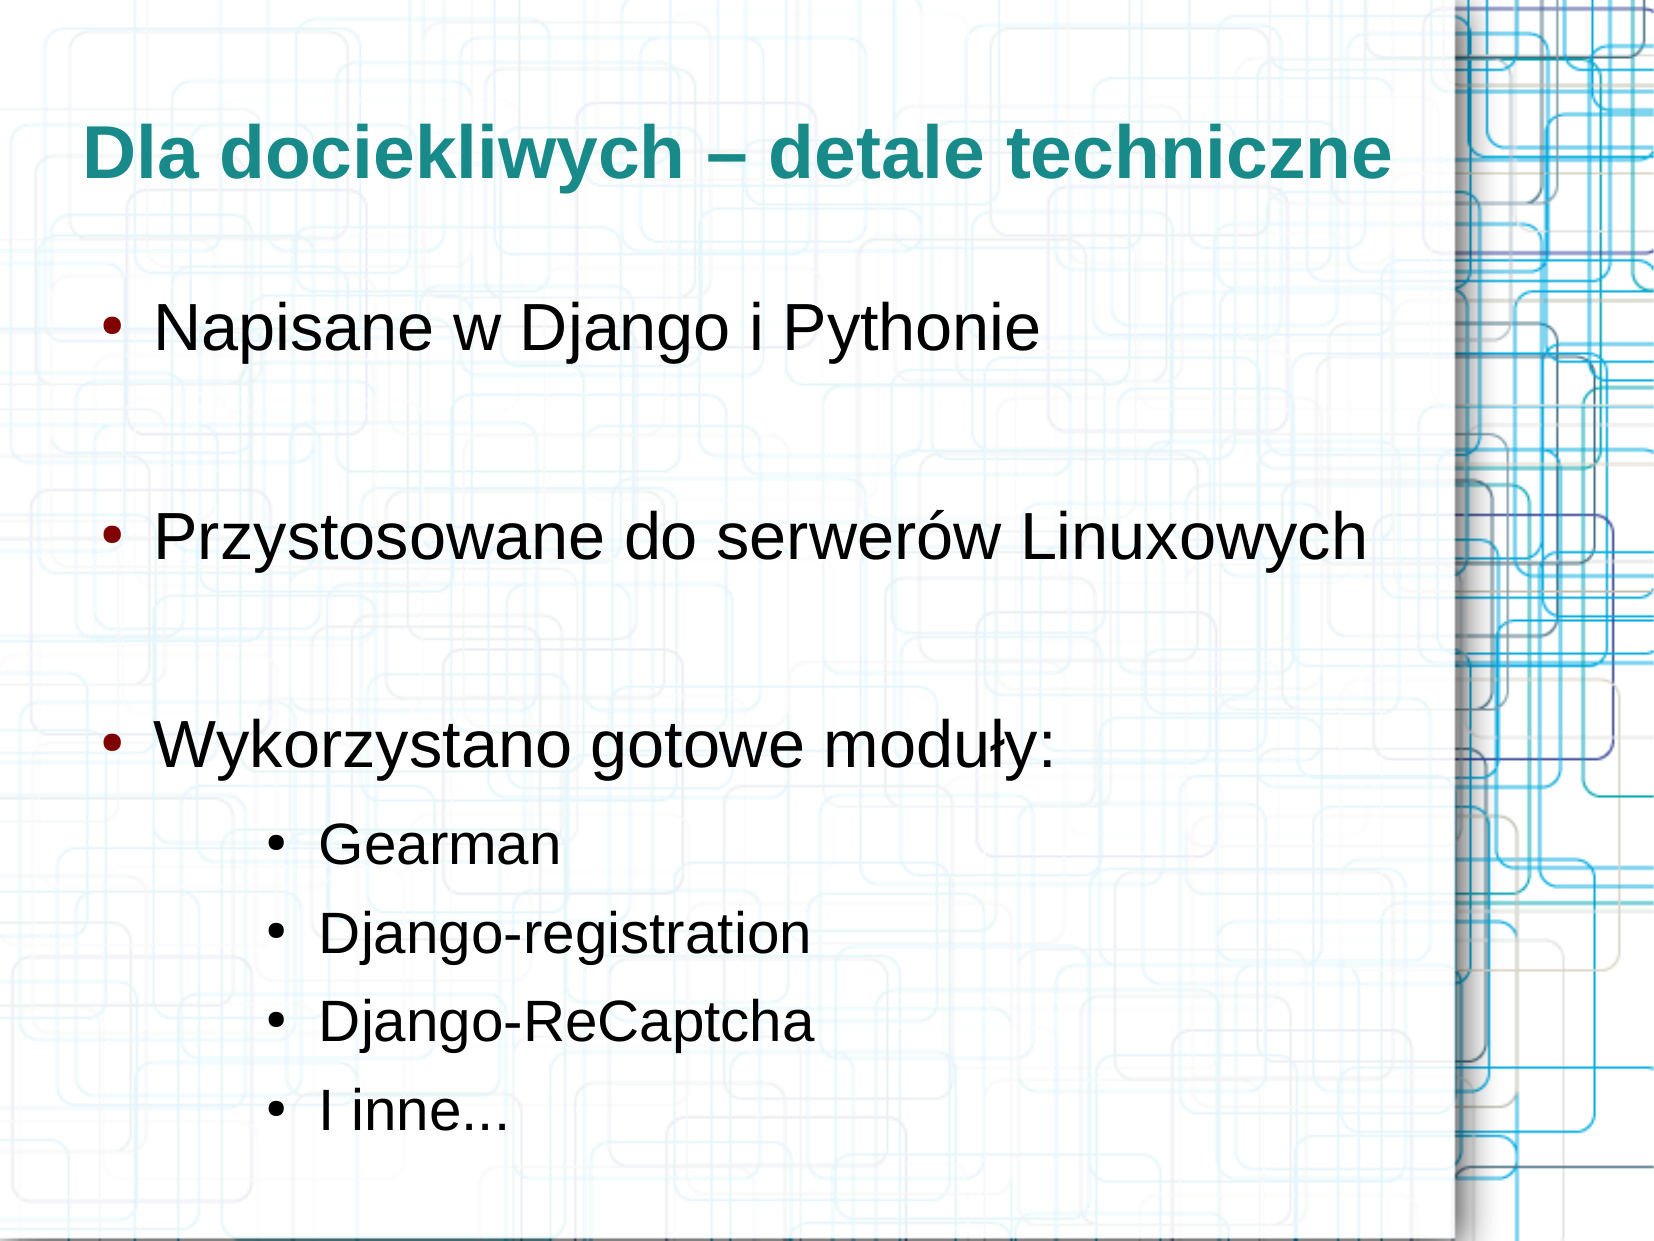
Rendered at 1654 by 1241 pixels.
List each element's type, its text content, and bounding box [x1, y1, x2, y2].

title Dla dociekliwych – detale techniczne [59, 49, 1418, 257]
list Napisane w Django i Pythonie Przystosowane do serwerów Linuxowych Wykorzystano gotowe moduły: Gearman Django-registration Django-ReCaptcha I inne... [82, 290, 1418, 1241]
picture [0, 0, 1654, 1241]
